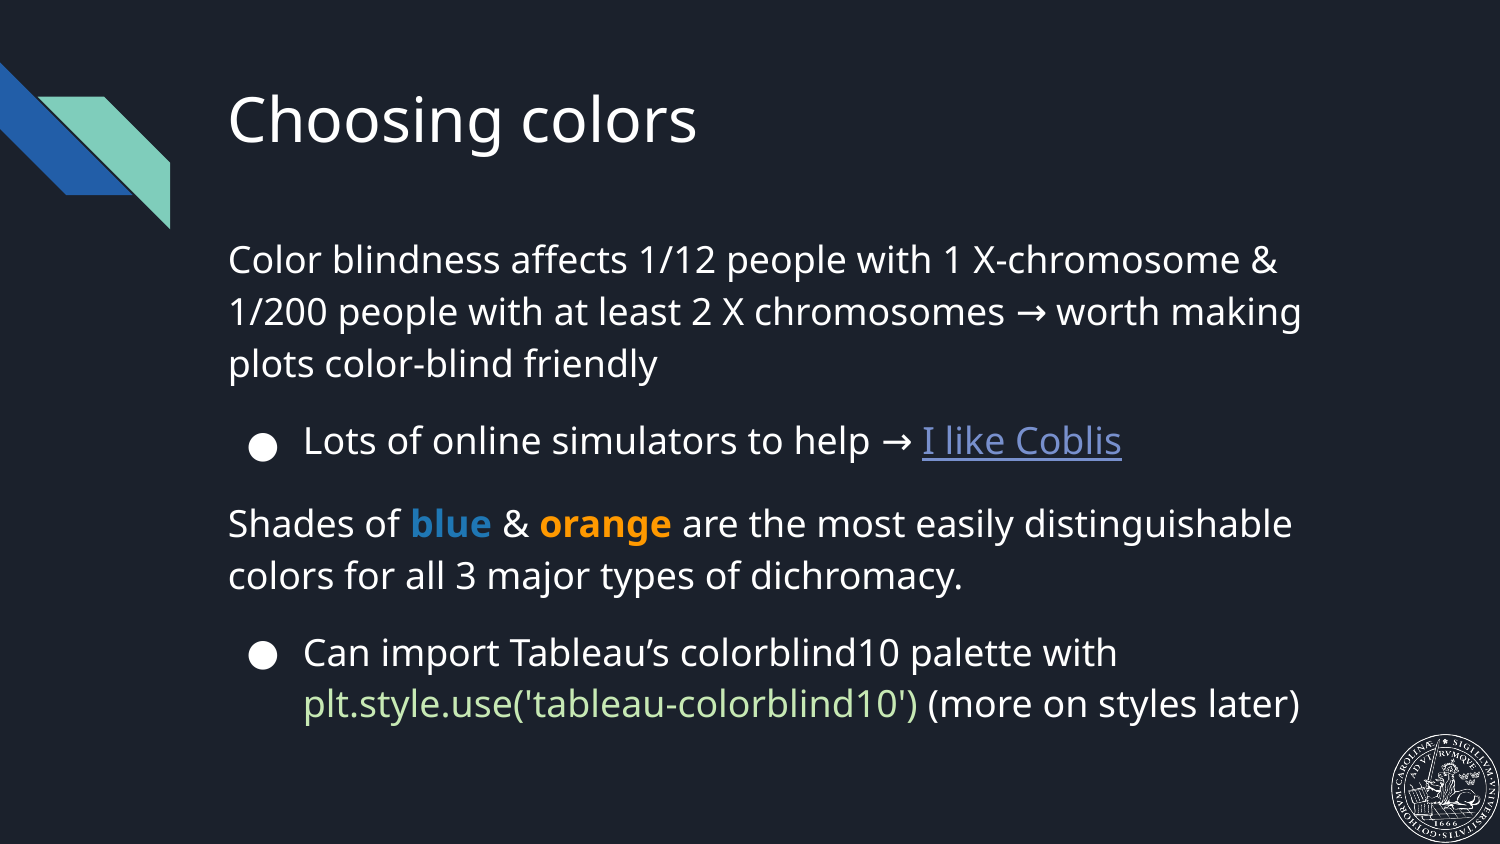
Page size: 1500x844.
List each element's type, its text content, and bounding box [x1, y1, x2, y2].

list Color blindness affects 1/12 people with 1 X-chromosome & 1/200 people with at least 2 X chromosomes → worth making plots color-blind friendly Lots of online simulators to help → I like Coblis Shades of blue & orange are the most easily distinguishable colors for all 3 major types of dichromacy. Can import Tableau’s colorblind10 palette with plt.style.use('tableau-colorblind10') (more on styles later) [212, 215, 1368, 788]
picture [1382, 724, 1500, 844]
title Choosing colors [212, 64, 1368, 215]
